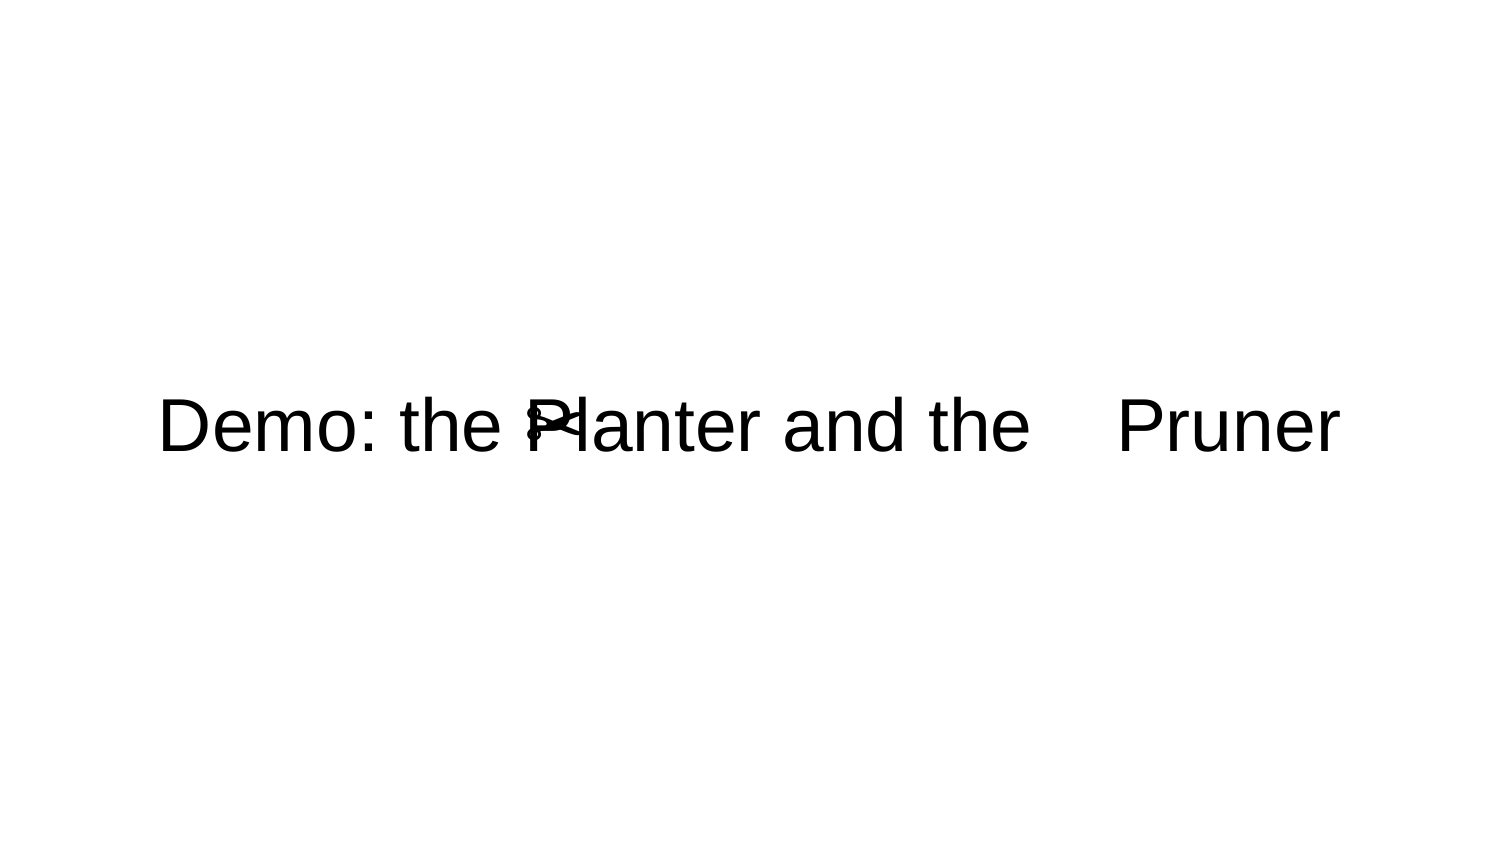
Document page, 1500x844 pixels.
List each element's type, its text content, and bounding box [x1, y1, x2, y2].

title Demo: the 🌱Planter and the ✂️Pruner [51, 352, 1449, 491]
